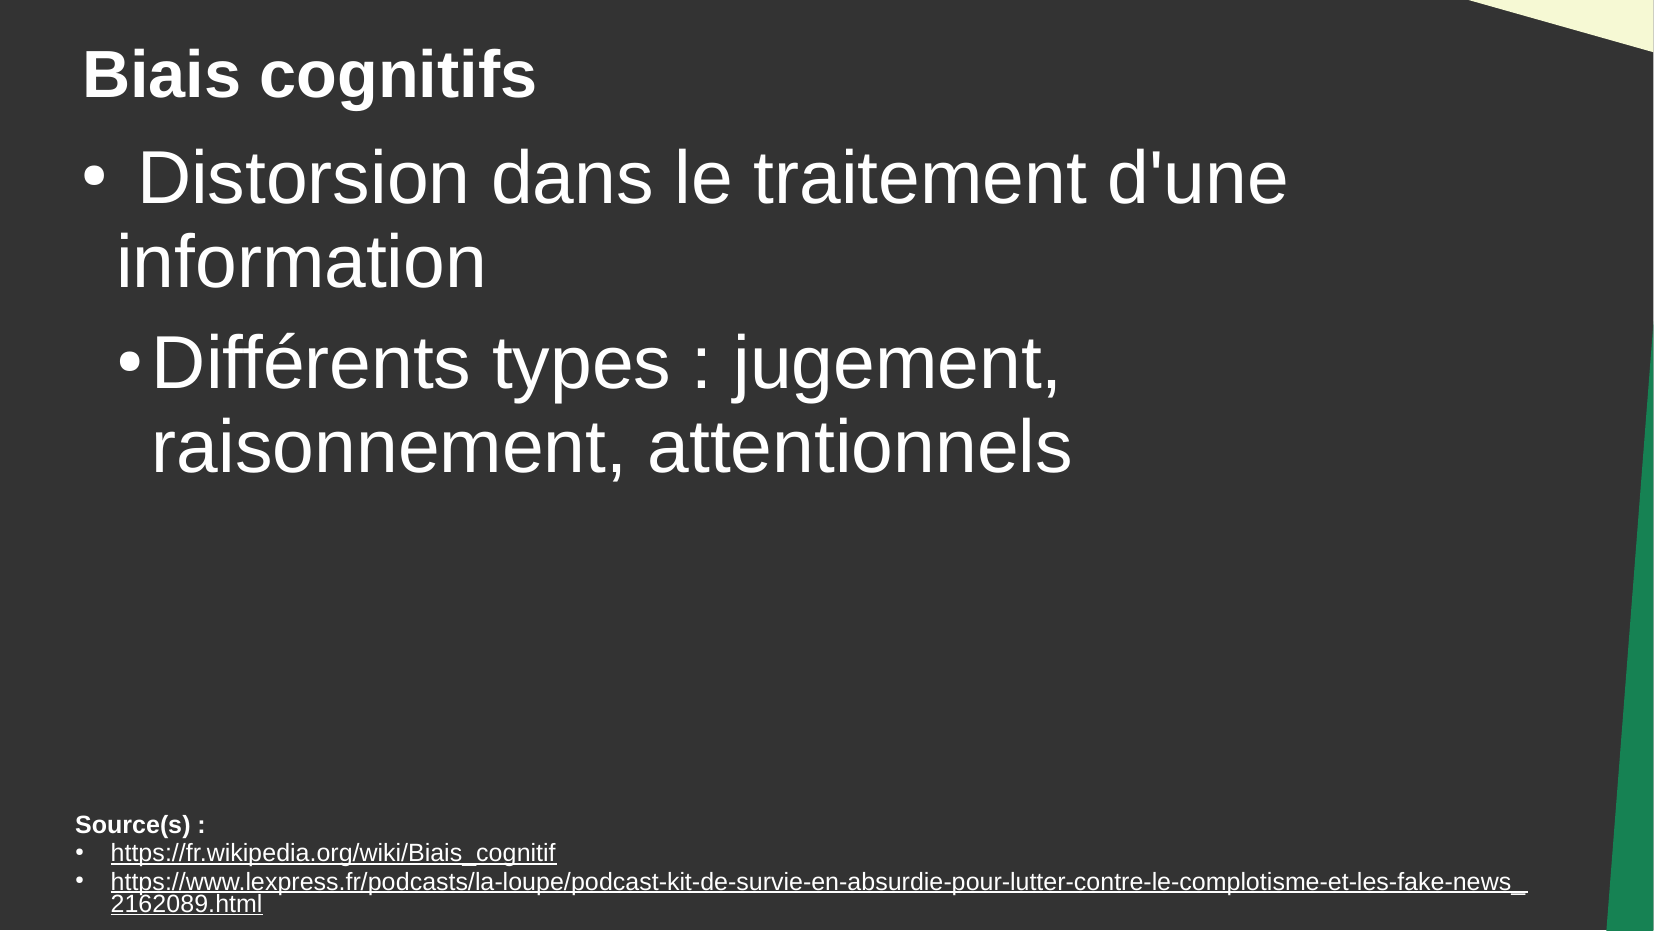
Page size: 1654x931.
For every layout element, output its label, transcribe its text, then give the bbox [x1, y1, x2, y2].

list Distorsion dans le traitement d'une information Différents types : jugement, raisonnement, attentionnels [80, 135, 1560, 762]
title Biais cognitifs [82, 37, 1571, 122]
text_box [1468, 0, 1654, 53]
text_box Source(s) : https://fr.wikipedia.org/wiki/Biais_cognitif https://www.lexpress.fr/podcasts/la-loupe/podcast-kit-de-survie-en-absurdie-pour-lutter-contre-le-complotisme-et-les-fake-news_2162089.html [60, 803, 1546, 931]
text_box [1606, 314, 1654, 931]
